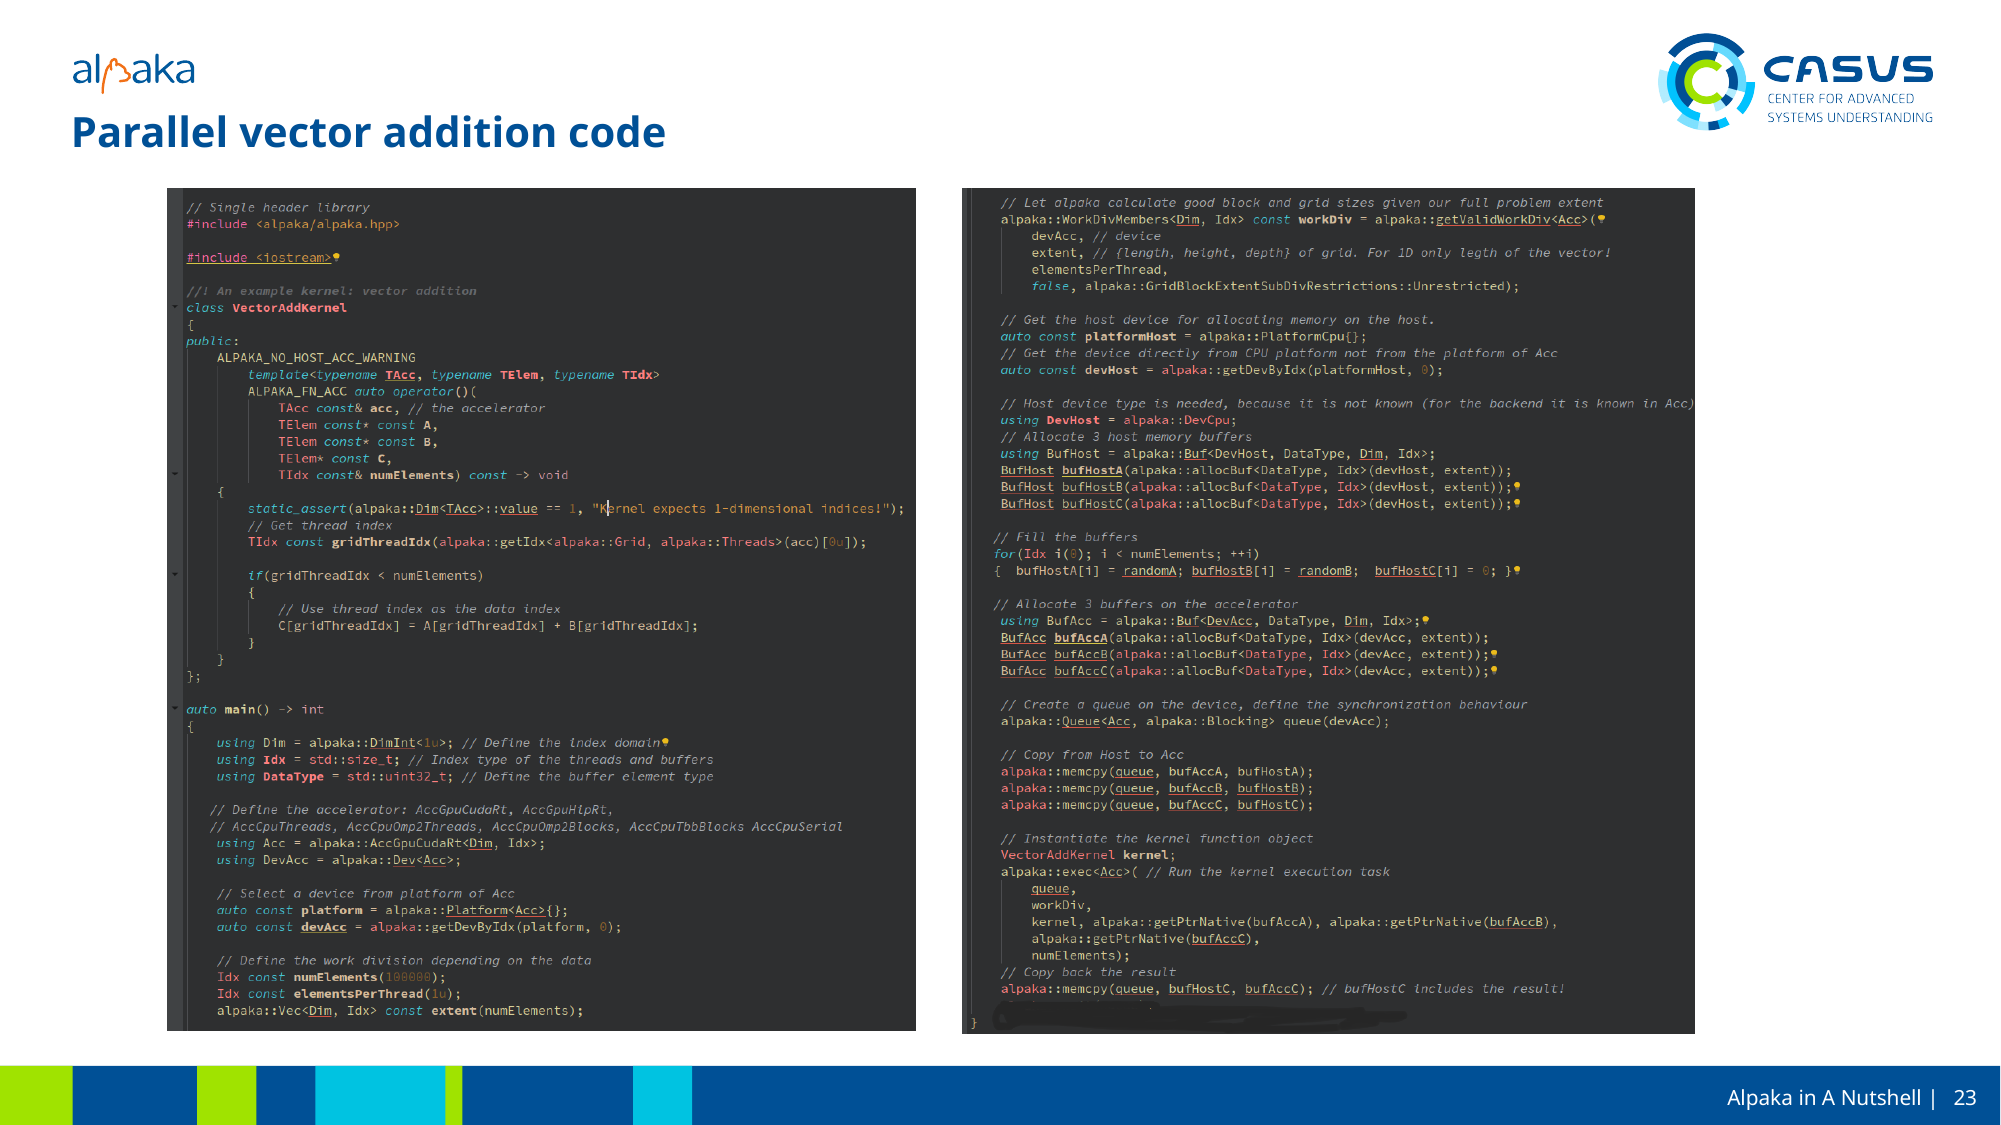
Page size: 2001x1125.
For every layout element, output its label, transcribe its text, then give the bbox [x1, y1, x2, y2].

picture [1658, 33, 1933, 131]
picture [72, 53, 195, 95]
picture [167, 188, 916, 1031]
title Parallel vector addition code [70, 97, 1619, 166]
picture [962, 188, 1695, 1034]
